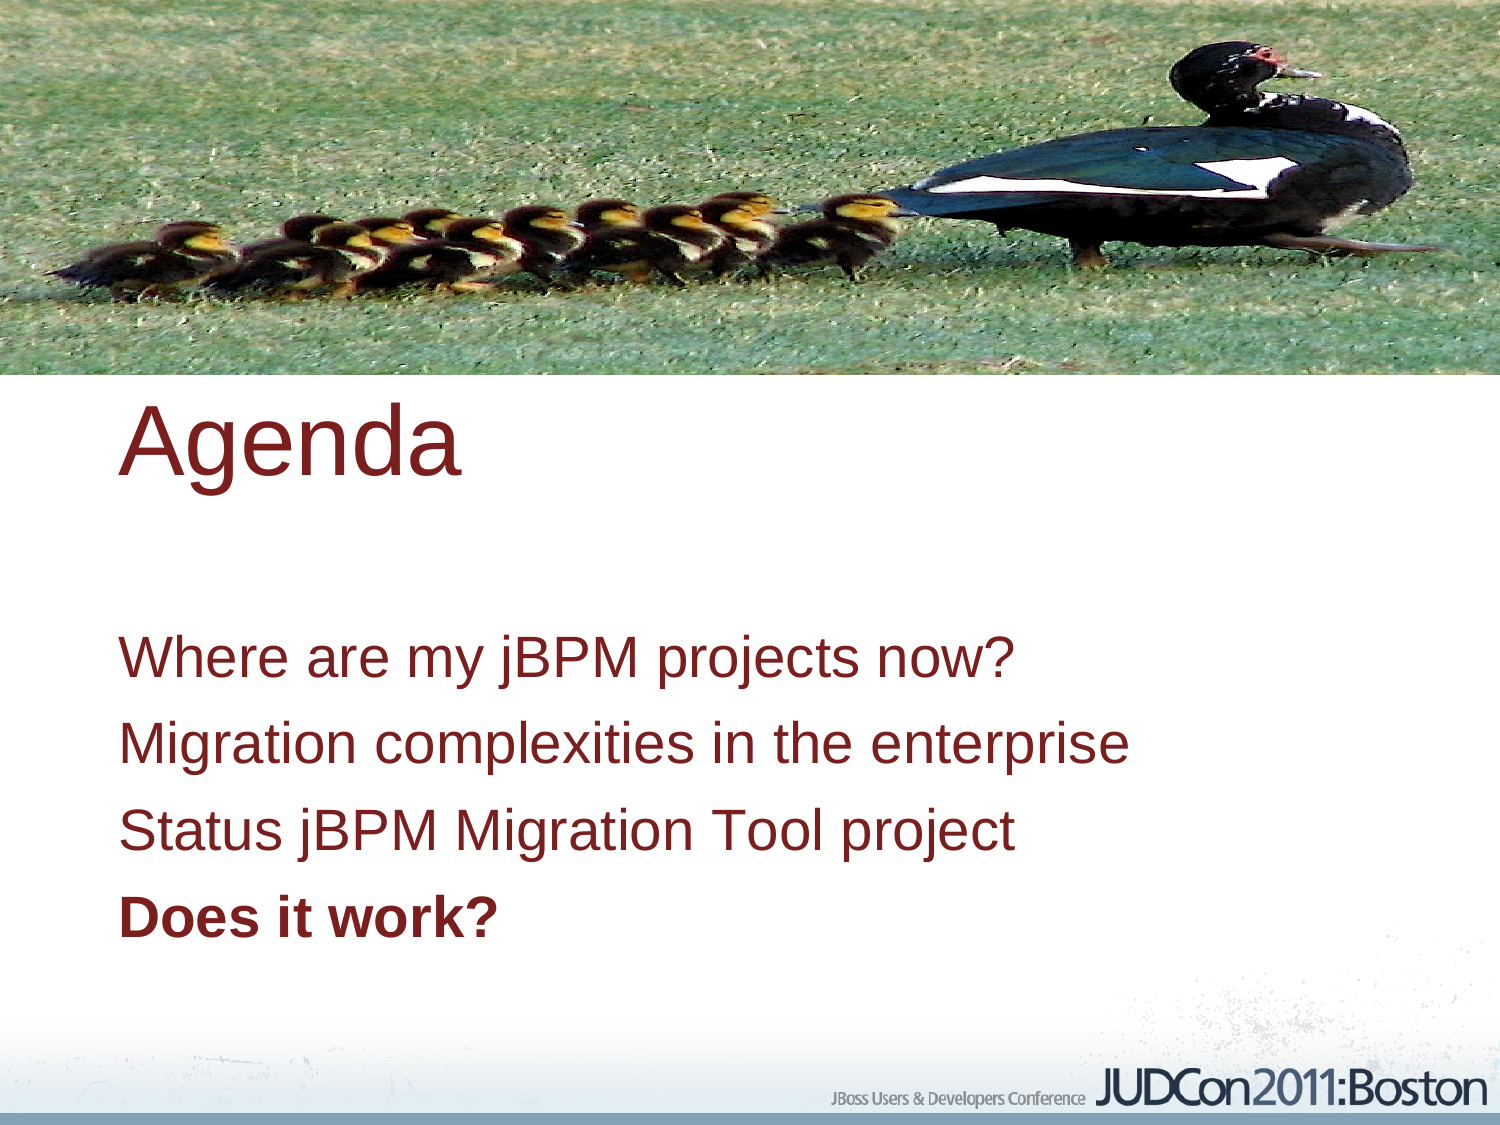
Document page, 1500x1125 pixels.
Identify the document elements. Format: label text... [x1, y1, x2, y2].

subtitle Agenda Where are my jBPM projects now? Migration complexities in the enterprise Status jBPM Migration Tool project Does it work? [118, 376, 1394, 1125]
picture [0, 0, 1500, 1125]
